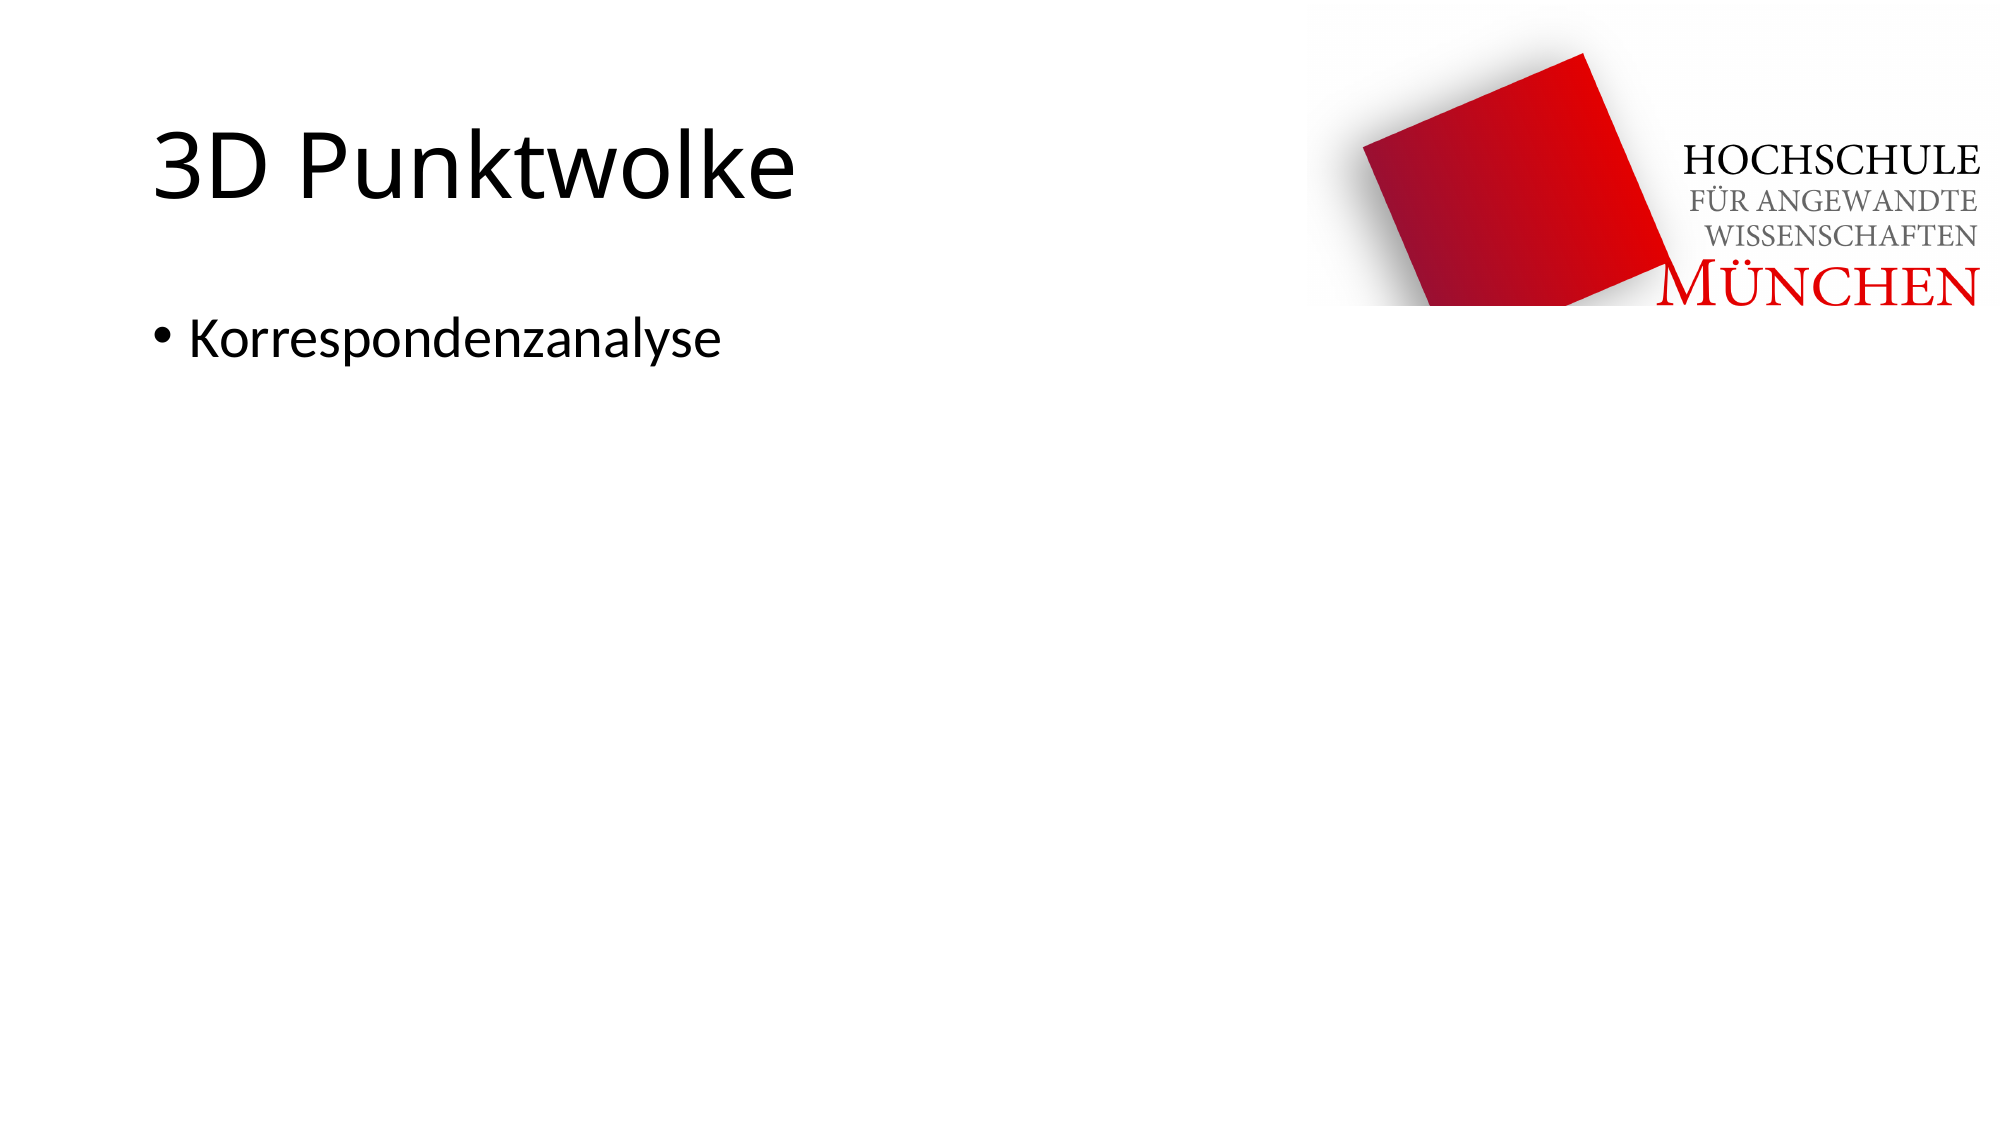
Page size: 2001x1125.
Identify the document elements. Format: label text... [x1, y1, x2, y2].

title 3D Punktwolke [137, 59, 1863, 278]
list Korrespondenzanalyse [137, 299, 1863, 1014]
